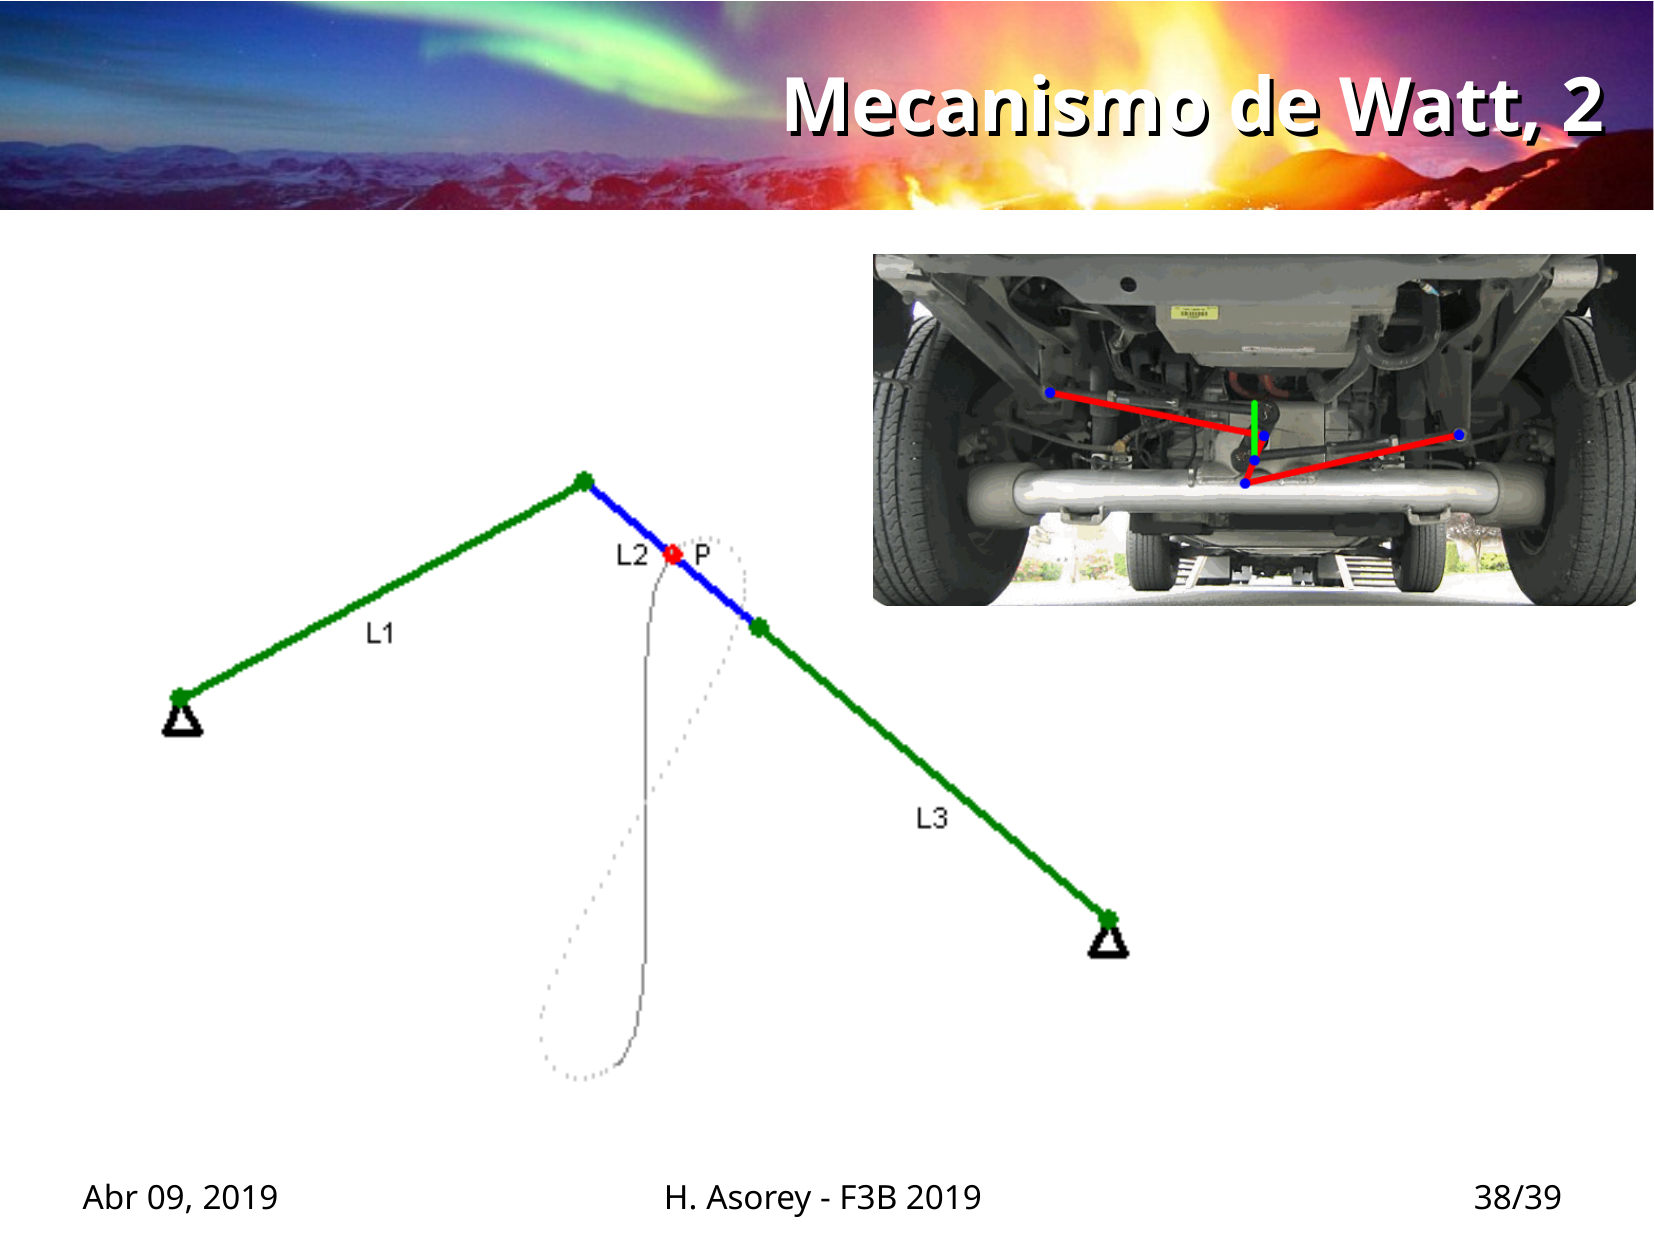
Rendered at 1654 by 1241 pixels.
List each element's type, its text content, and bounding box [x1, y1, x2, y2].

title Mecanismo de Watt, 2 [45, 15, 1606, 191]
picture [53, 254, 1636, 1156]
picture [0, 1, 1654, 210]
